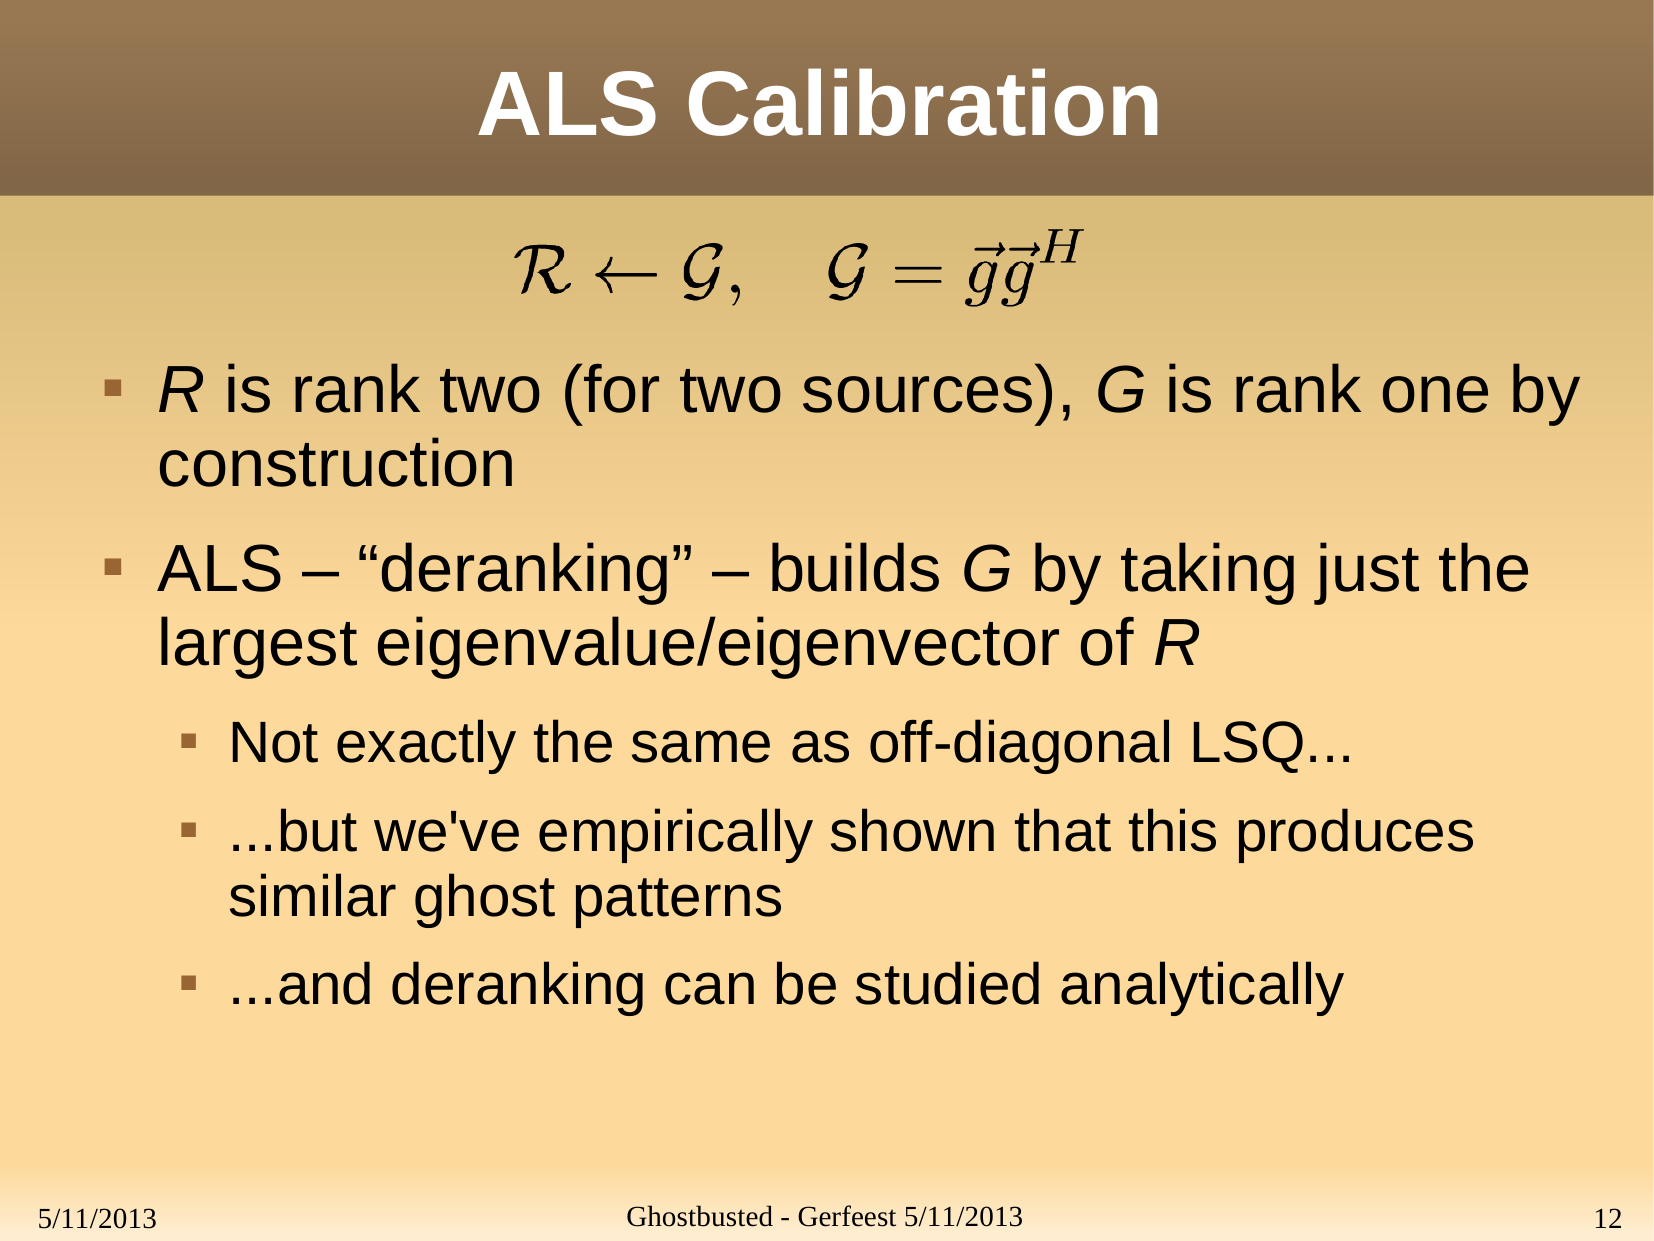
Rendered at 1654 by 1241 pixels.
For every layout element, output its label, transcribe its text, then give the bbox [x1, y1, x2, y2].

title ALS Calibration [76, 0, 1565, 208]
picture [0, 0, 1654, 1241]
list R is rank two (for two sources), G is rank one by construction ALS – “deranking” – builds G by taking just the largest eigenvalue/eigenvector of R Not exactly the same as off-diagonal LSQ... ...but we've empirically shown that this produces similar ghost patterns ...and deranking can be studied analytically [86, 351, 1606, 1186]
